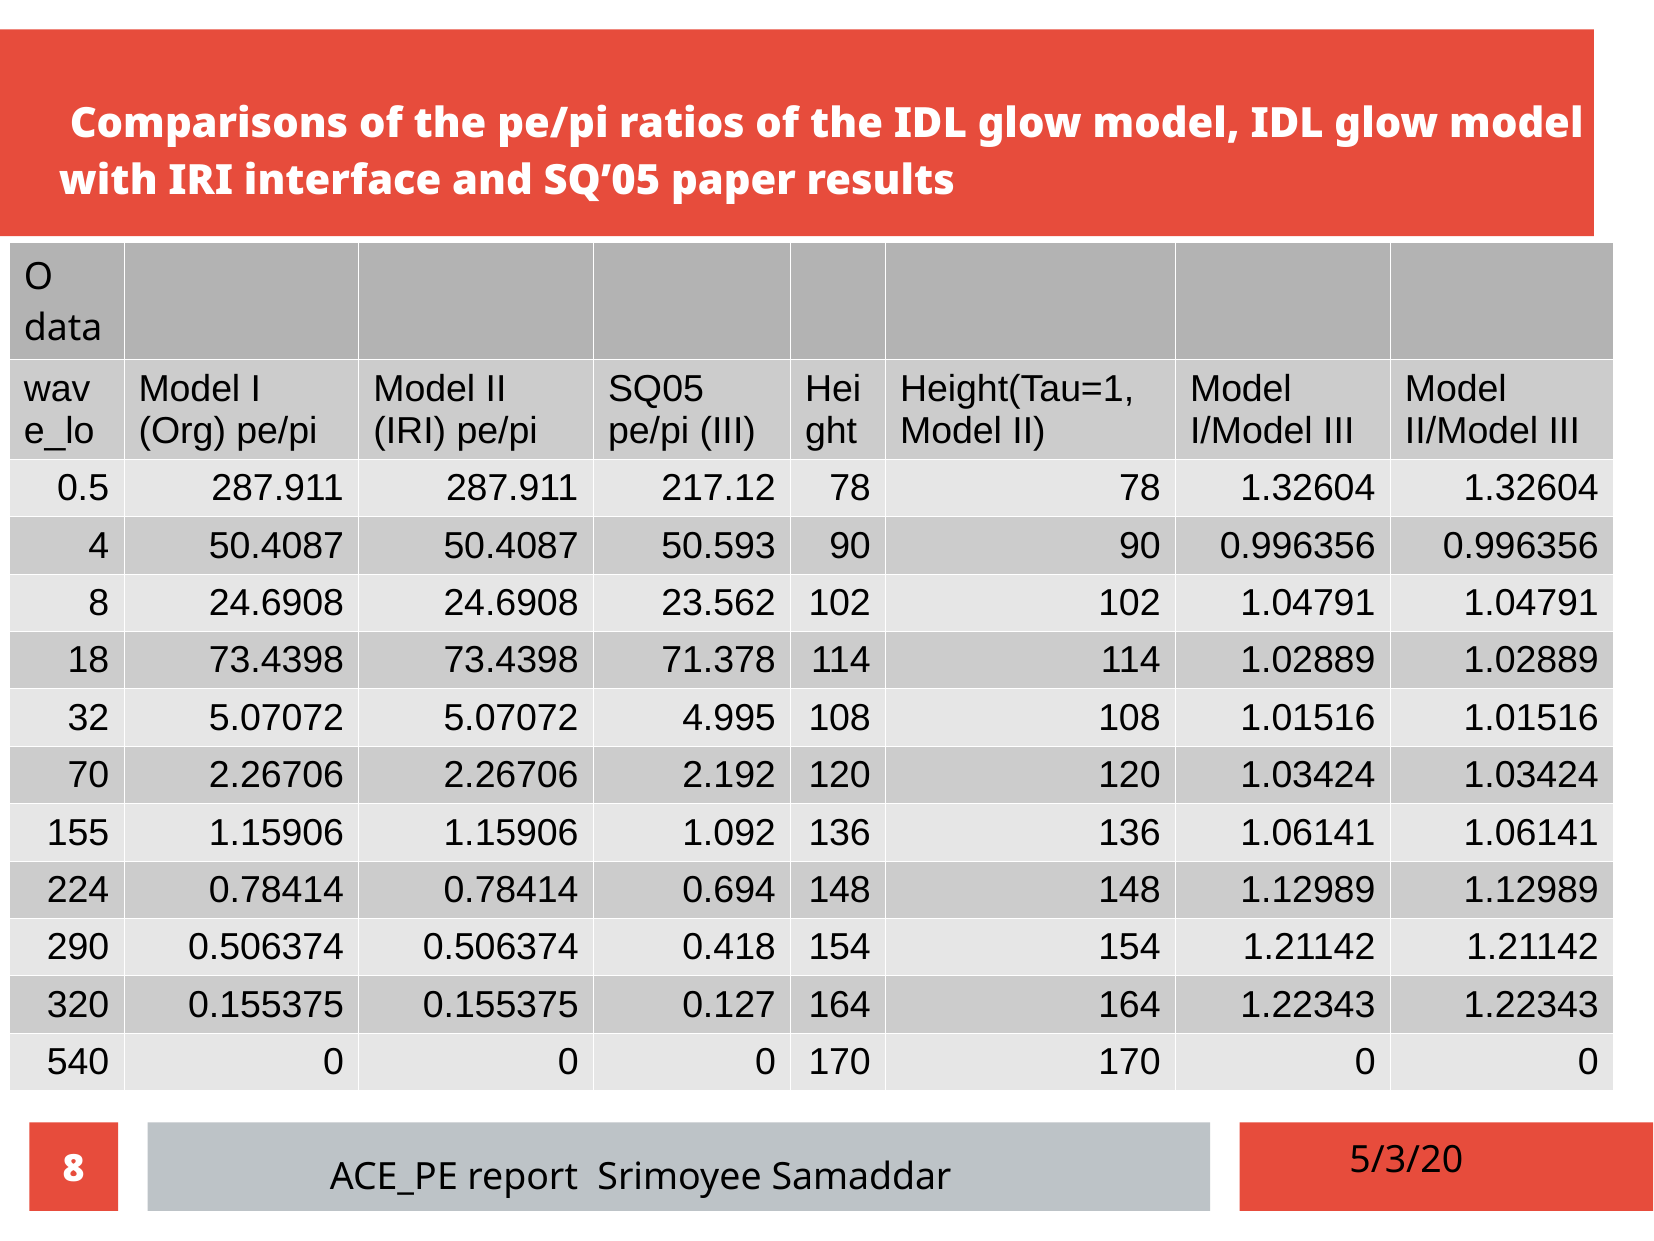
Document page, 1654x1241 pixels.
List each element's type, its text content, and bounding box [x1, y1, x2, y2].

table_cell 1.32604 [1391, 460, 1613, 516]
table_cell 90 [791, 517, 885, 574]
table_cell Model II (IRI) pe/pi [359, 360, 593, 459]
table_cell SQ05 pe/pi (III) [594, 360, 790, 459]
table_cell 0.996356 [1176, 517, 1390, 574]
table_cell 114 [791, 632, 885, 688]
table_cell 50.593 [594, 517, 790, 574]
table_cell 320 [10, 976, 124, 1033]
table_cell 1.06141 [1176, 804, 1390, 861]
table_cell 24.6908 [125, 575, 358, 631]
table_cell 2.192 [594, 747, 790, 803]
table_cell 1.12989 [1176, 862, 1390, 918]
table_cell 136 [791, 804, 885, 861]
table_cell 0 [1176, 1034, 1390, 1090]
table_cell 5.07072 [359, 689, 593, 746]
table_cell 0.5 [10, 460, 124, 516]
table_cell 32 [10, 689, 124, 746]
table_cell 0.155375 [359, 976, 593, 1033]
table_cell 164 [886, 976, 1175, 1033]
table_cell 1.06141 [1391, 804, 1613, 861]
table_cell 170 [886, 1034, 1175, 1090]
table_cell 1.21142 [1176, 919, 1390, 975]
table_cell 154 [886, 919, 1175, 975]
table_cell 1.02889 [1391, 632, 1613, 688]
table_cell 1.12989 [1391, 862, 1613, 918]
table_header [359, 243, 593, 359]
table_cell 108 [791, 689, 885, 746]
table_cell Model II/Model III [1391, 360, 1613, 459]
title Comparisons of the pe/pi ratios of the IDL glow model, IDL glow model with IRI interface and SQ’05 paper results [58, 59, 1594, 207]
table_cell 224 [10, 862, 124, 918]
table_cell 50.4087 [359, 517, 593, 574]
table_cell wave_lo [10, 360, 124, 459]
table_cell 1.22343 [1176, 976, 1390, 1033]
table_cell 18 [10, 632, 124, 688]
table_cell 148 [886, 862, 1175, 918]
table_cell 0.506374 [125, 919, 358, 975]
table_cell 0 [1391, 1034, 1613, 1090]
table_cell 114 [886, 632, 1175, 688]
table_cell 5.07072 [125, 689, 358, 746]
table_cell 1.03424 [1391, 747, 1613, 803]
table_cell 1.04791 [1391, 575, 1613, 631]
table_header [594, 243, 790, 359]
table_cell 1.22343 [1391, 976, 1613, 1033]
table_cell 73.4398 [125, 632, 358, 688]
table_cell 4 [10, 517, 124, 574]
table_cell 23.562 [594, 575, 790, 631]
table_cell 287.911 [359, 460, 593, 516]
table_cell 1.15906 [359, 804, 593, 861]
table_cell 70 [10, 747, 124, 803]
table_cell 1.01516 [1391, 689, 1613, 746]
text_box ACE_PE report Srimoyee Samaddar [164, 1141, 1185, 1201]
table_cell 154 [791, 919, 885, 975]
table_cell 0 [359, 1034, 593, 1090]
table_cell Model I/Model III [1176, 360, 1390, 459]
table_cell 1.02889 [1176, 632, 1390, 688]
table_header [125, 243, 358, 359]
table_cell 148 [791, 862, 885, 918]
table_cell 120 [886, 747, 1175, 803]
table_cell 102 [886, 575, 1175, 631]
table_cell 0.78414 [359, 862, 593, 918]
table_cell 0.694 [594, 862, 790, 918]
table_cell 1.04791 [1176, 575, 1390, 631]
table_cell 0.78414 [125, 862, 358, 918]
table_cell 78 [886, 460, 1175, 516]
table_cell 71.378 [594, 632, 790, 688]
table_cell 2.26706 [359, 747, 593, 803]
table_header [1176, 243, 1390, 359]
table_cell 0.155375 [125, 976, 358, 1033]
table_header [886, 243, 1175, 359]
table_cell 0 [594, 1034, 790, 1090]
table_cell 1.21142 [1391, 919, 1613, 975]
table_header [791, 243, 885, 359]
table_cell 0.418 [594, 919, 790, 975]
text_box 5/3/20 [1334, 1125, 1518, 1196]
table_cell 540 [10, 1034, 124, 1090]
table_cell 0.996356 [1391, 517, 1613, 574]
table_cell 2.26706 [125, 747, 358, 803]
table_cell 50.4087 [125, 517, 358, 574]
table_cell 290 [10, 919, 124, 975]
table_cell 0.127 [594, 976, 790, 1033]
table_cell 4.995 [594, 689, 790, 746]
table_cell 120 [791, 747, 885, 803]
table_cell 90 [886, 517, 1175, 574]
table_cell 78 [791, 460, 885, 516]
table_cell 102 [791, 575, 885, 631]
table_header O data [10, 243, 124, 359]
table_cell 8 [10, 575, 124, 631]
table_cell 0.506374 [359, 919, 593, 975]
table_cell 0 [125, 1034, 358, 1090]
table_cell Height(Tau=1, Model II) [886, 360, 1175, 459]
table_cell 108 [886, 689, 1175, 746]
table_cell 1.01516 [1176, 689, 1390, 746]
table_cell Model I (Org) pe/pi [125, 360, 358, 459]
table_cell 217.12 [594, 460, 790, 516]
table_cell 1.03424 [1176, 747, 1390, 803]
table_cell 170 [791, 1034, 885, 1090]
table_header [1391, 243, 1613, 359]
table_cell 164 [791, 976, 885, 1033]
table_cell 155 [10, 804, 124, 861]
table_cell 73.4398 [359, 632, 593, 688]
table_cell 1.15906 [125, 804, 358, 861]
table_cell 24.6908 [359, 575, 593, 631]
table_cell 287.911 [125, 460, 358, 516]
table_cell 1.092 [594, 804, 790, 861]
table_cell 1.32604 [1176, 460, 1390, 516]
table_cell Height [791, 360, 885, 459]
table_cell 136 [886, 804, 1175, 861]
